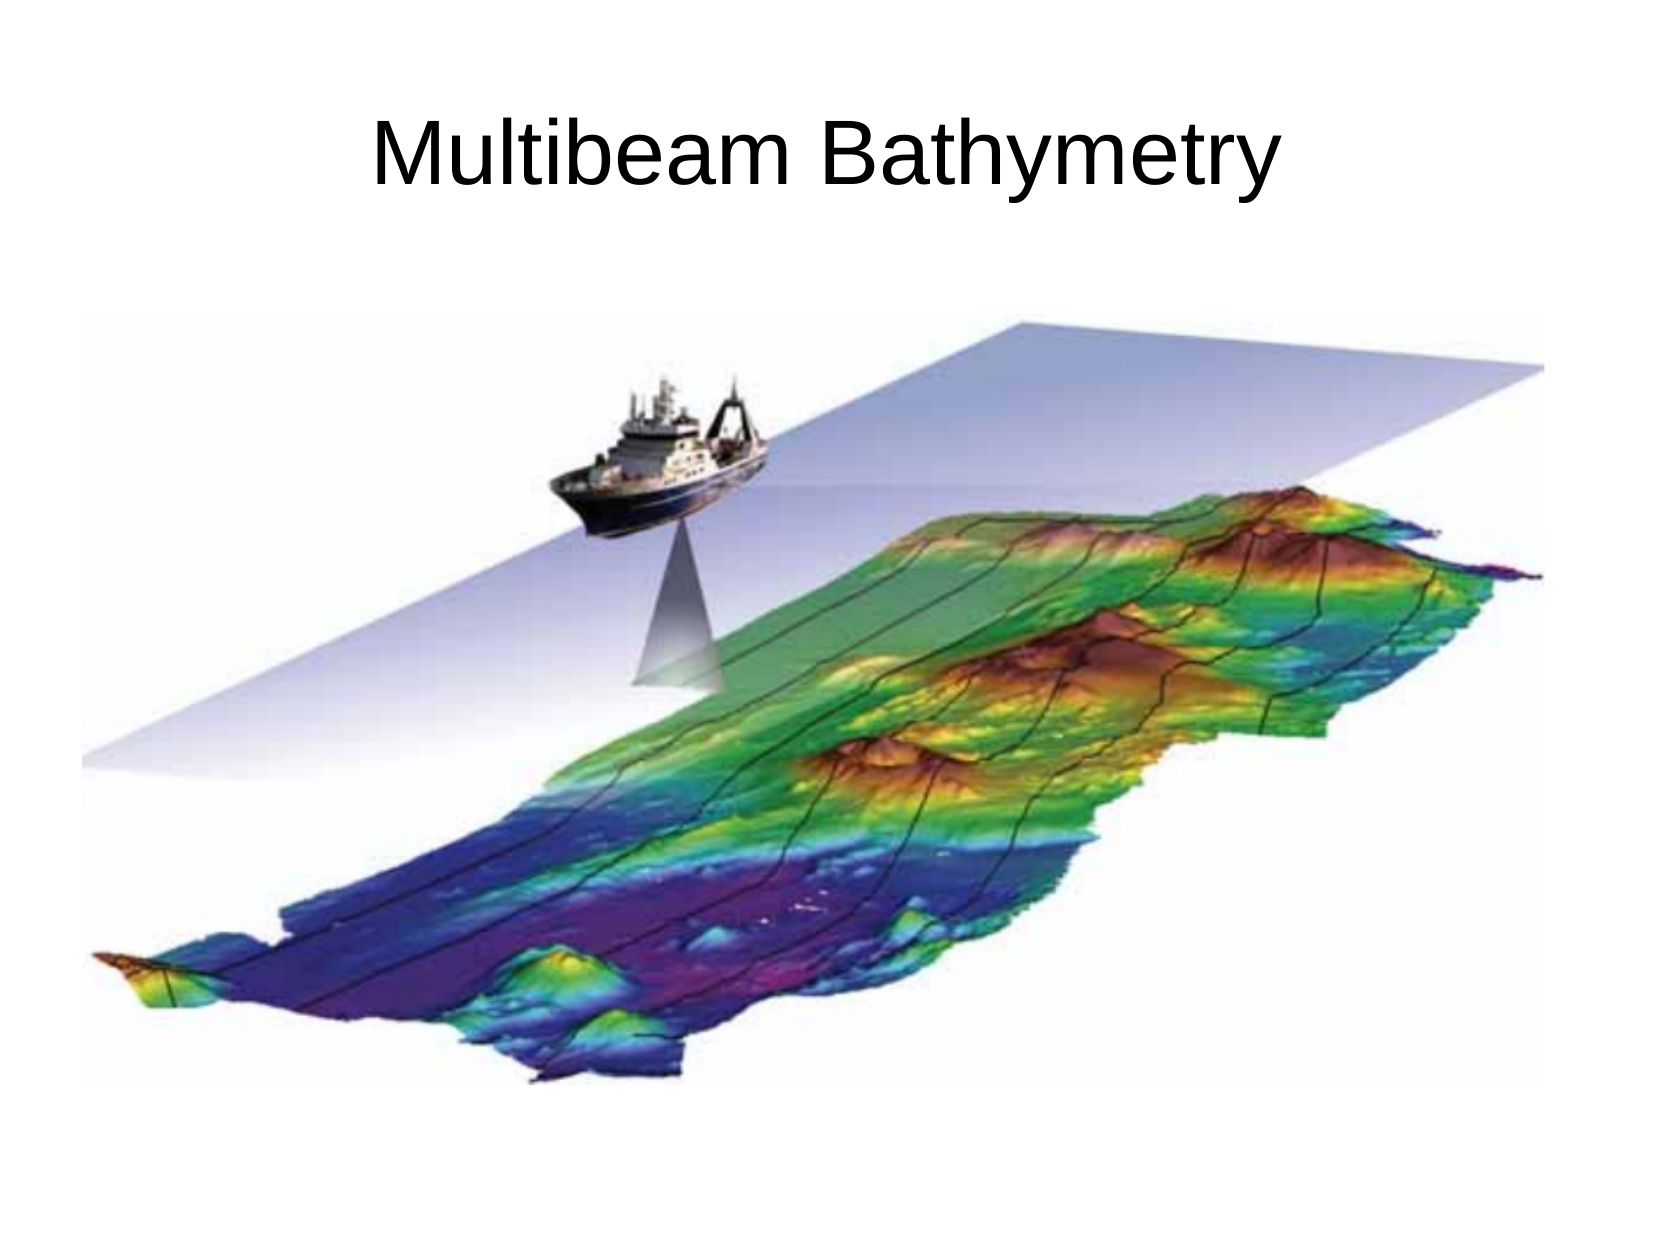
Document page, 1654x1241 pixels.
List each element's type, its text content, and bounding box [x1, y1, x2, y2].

picture [82, 313, 1571, 1085]
title Multibeam Bathymetry [82, 49, 1571, 257]
